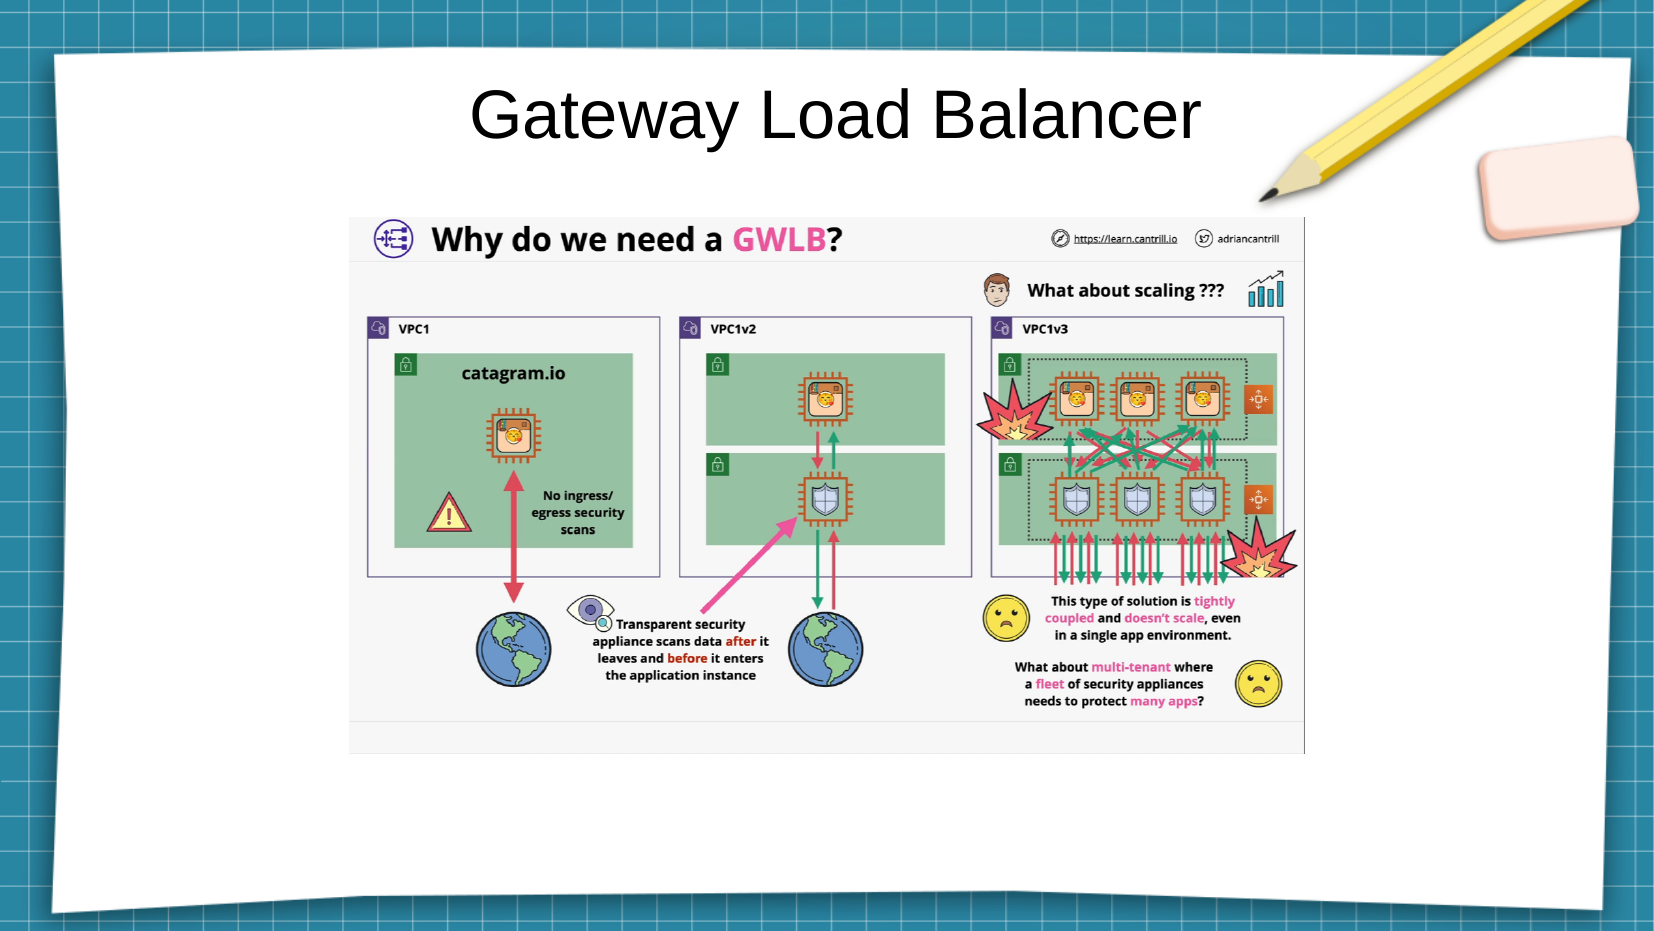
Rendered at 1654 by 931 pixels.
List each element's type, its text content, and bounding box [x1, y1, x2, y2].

title Gateway Load Balancer [82, 37, 1571, 193]
picture [0, 0, 1654, 931]
